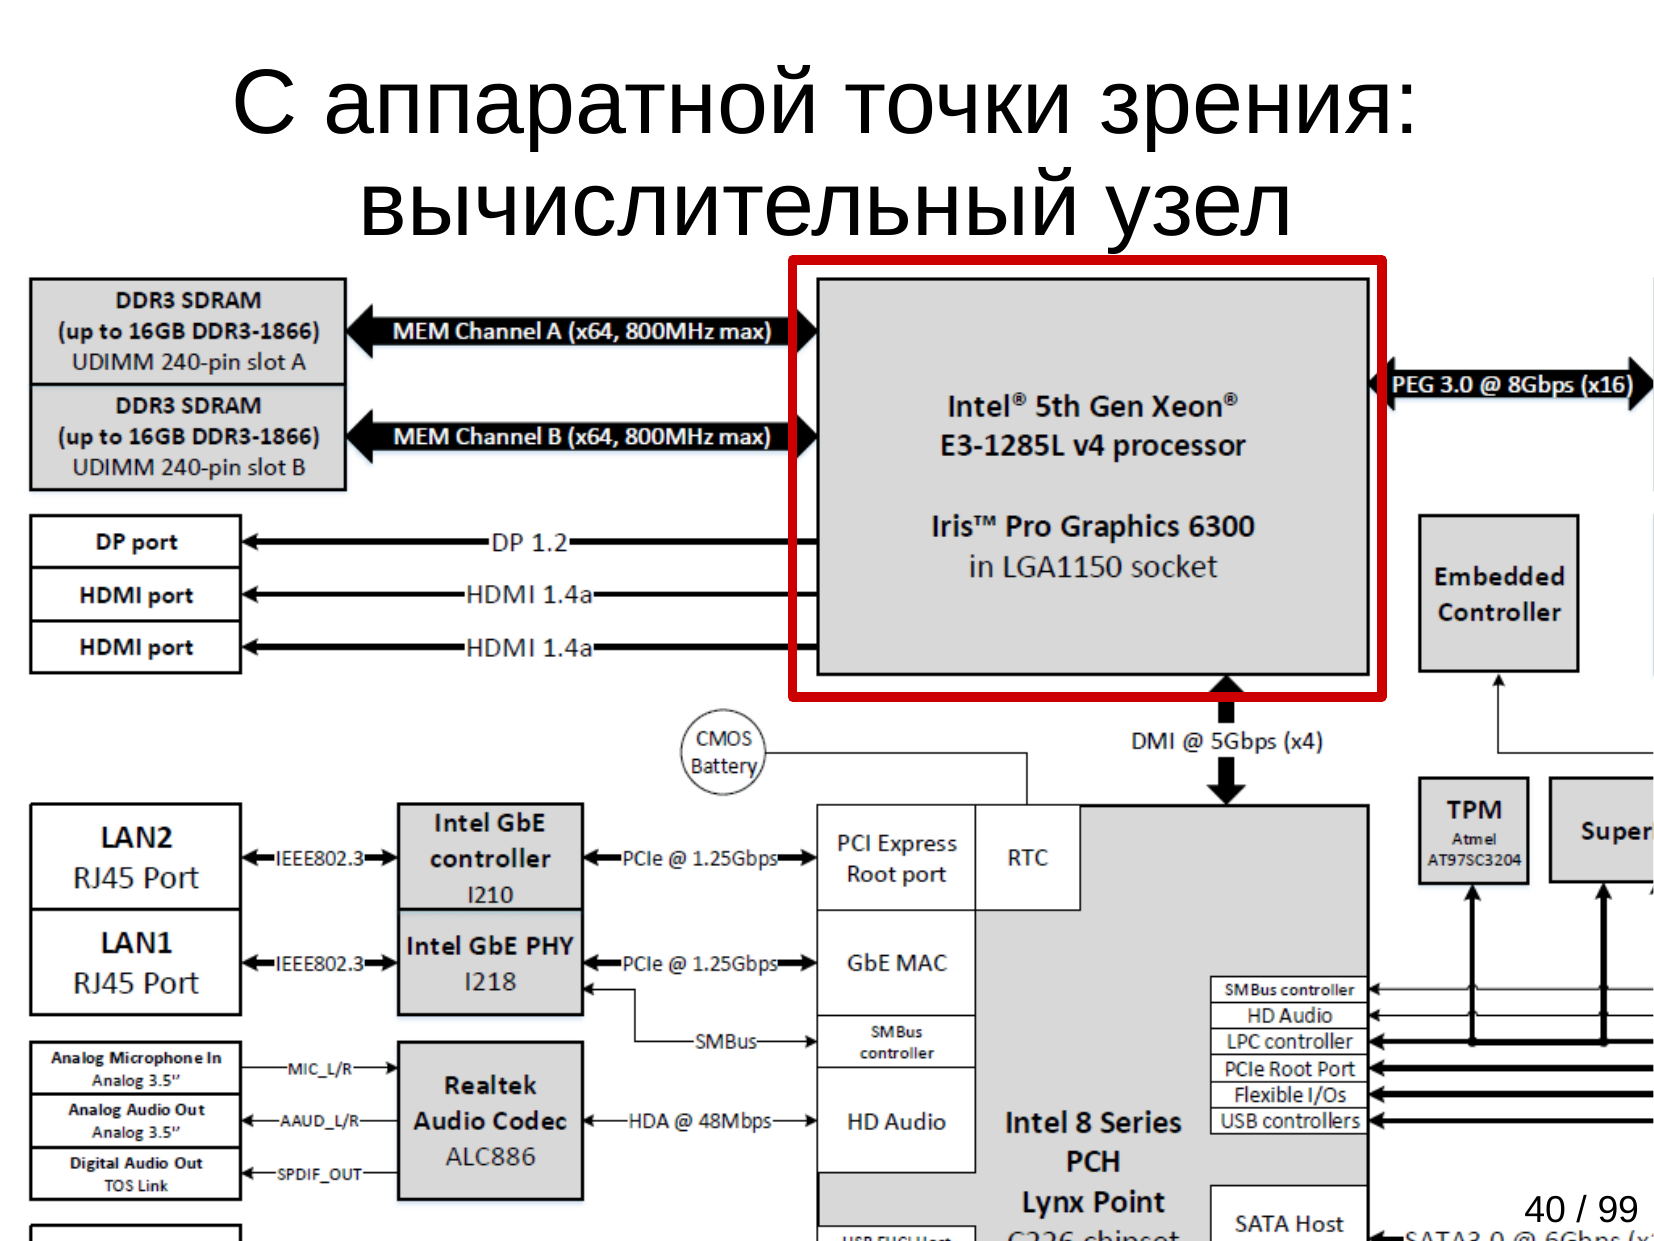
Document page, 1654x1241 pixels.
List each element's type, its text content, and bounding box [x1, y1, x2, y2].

title С аппаратной точки зрения: вычислительный узел [82, 49, 1571, 257]
text_box <number> / 99 [1380, 1181, 1654, 1238]
picture [23, 259, 1654, 1241]
picture [797, 265, 1377, 692]
